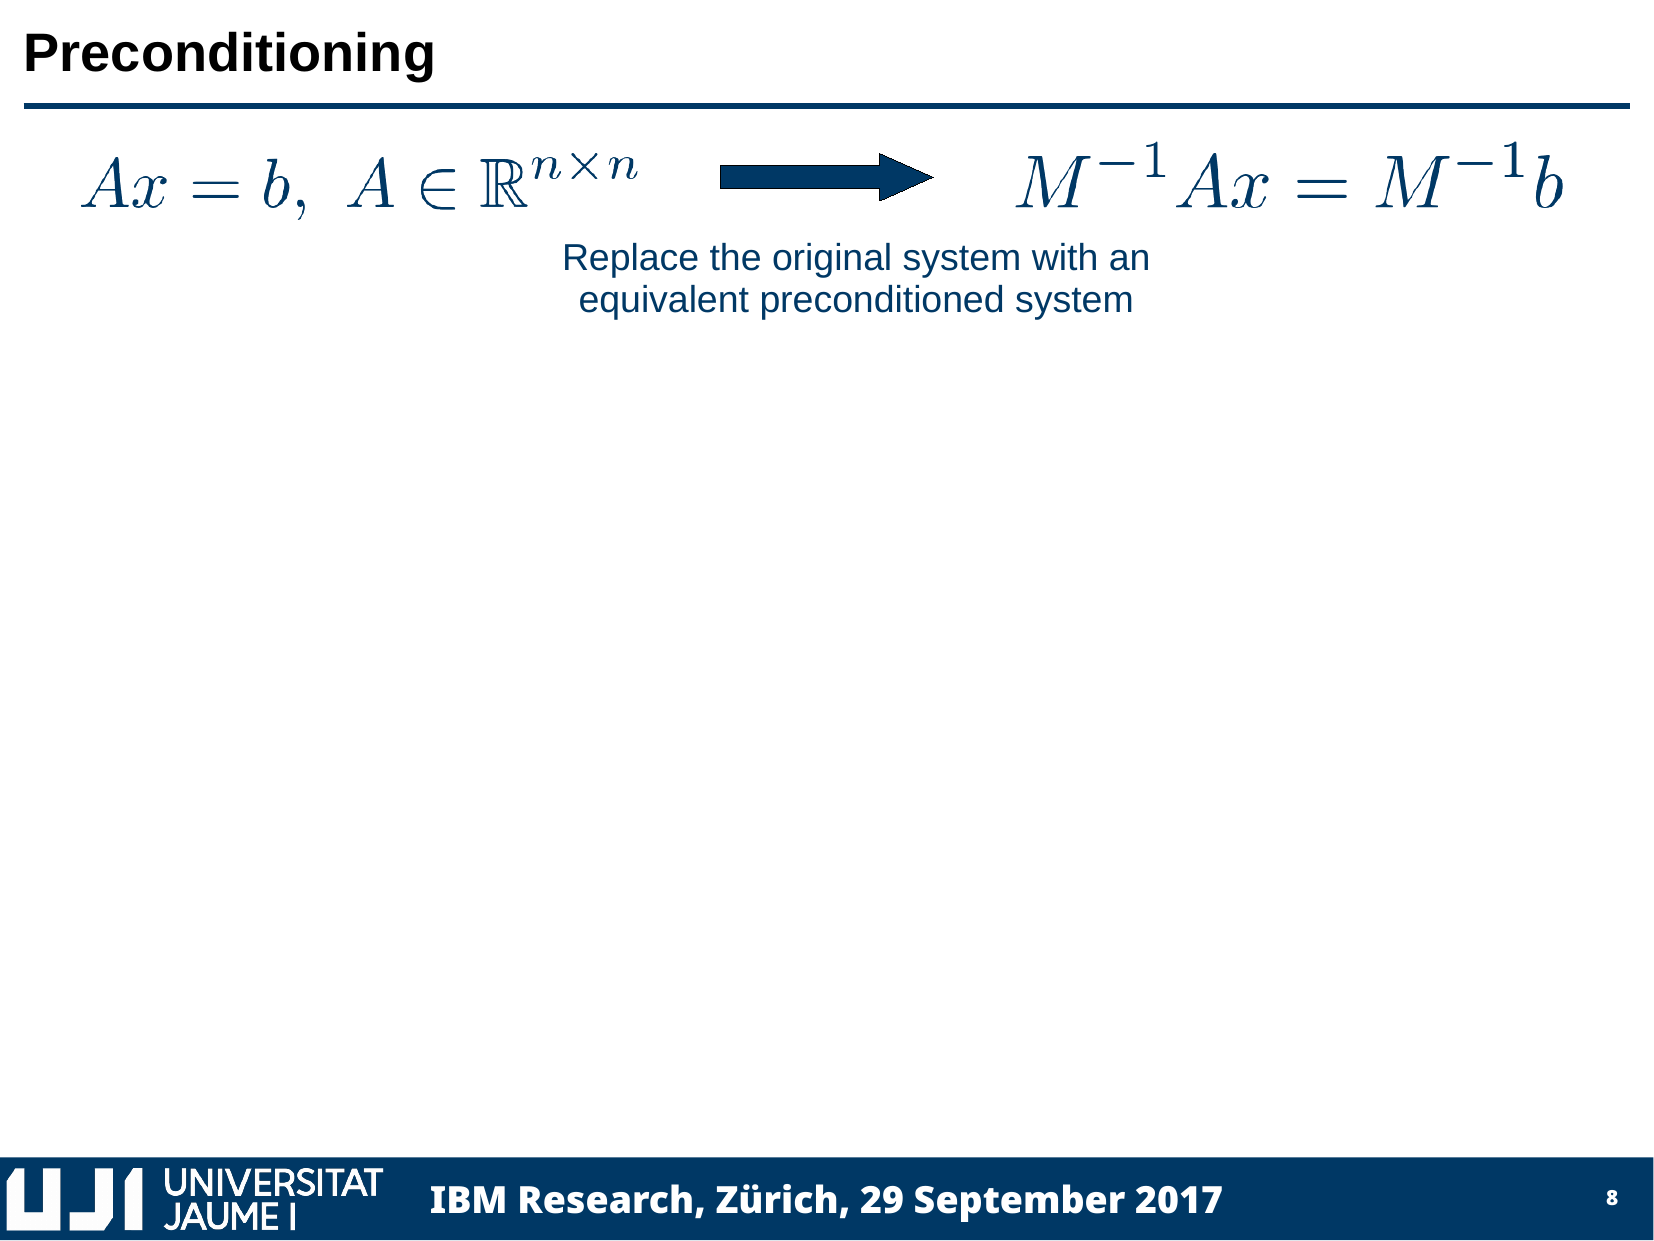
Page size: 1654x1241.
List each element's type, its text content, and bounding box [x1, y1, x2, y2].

picture [0, 1158, 390, 1241]
picture [81, 153, 638, 220]
list Replace the original system with an equivalent preconditioned system [437, 236, 1205, 343]
title Preconditioning [23, 0, 1630, 107]
picture [1015, 141, 1563, 208]
text_box [720, 153, 934, 201]
